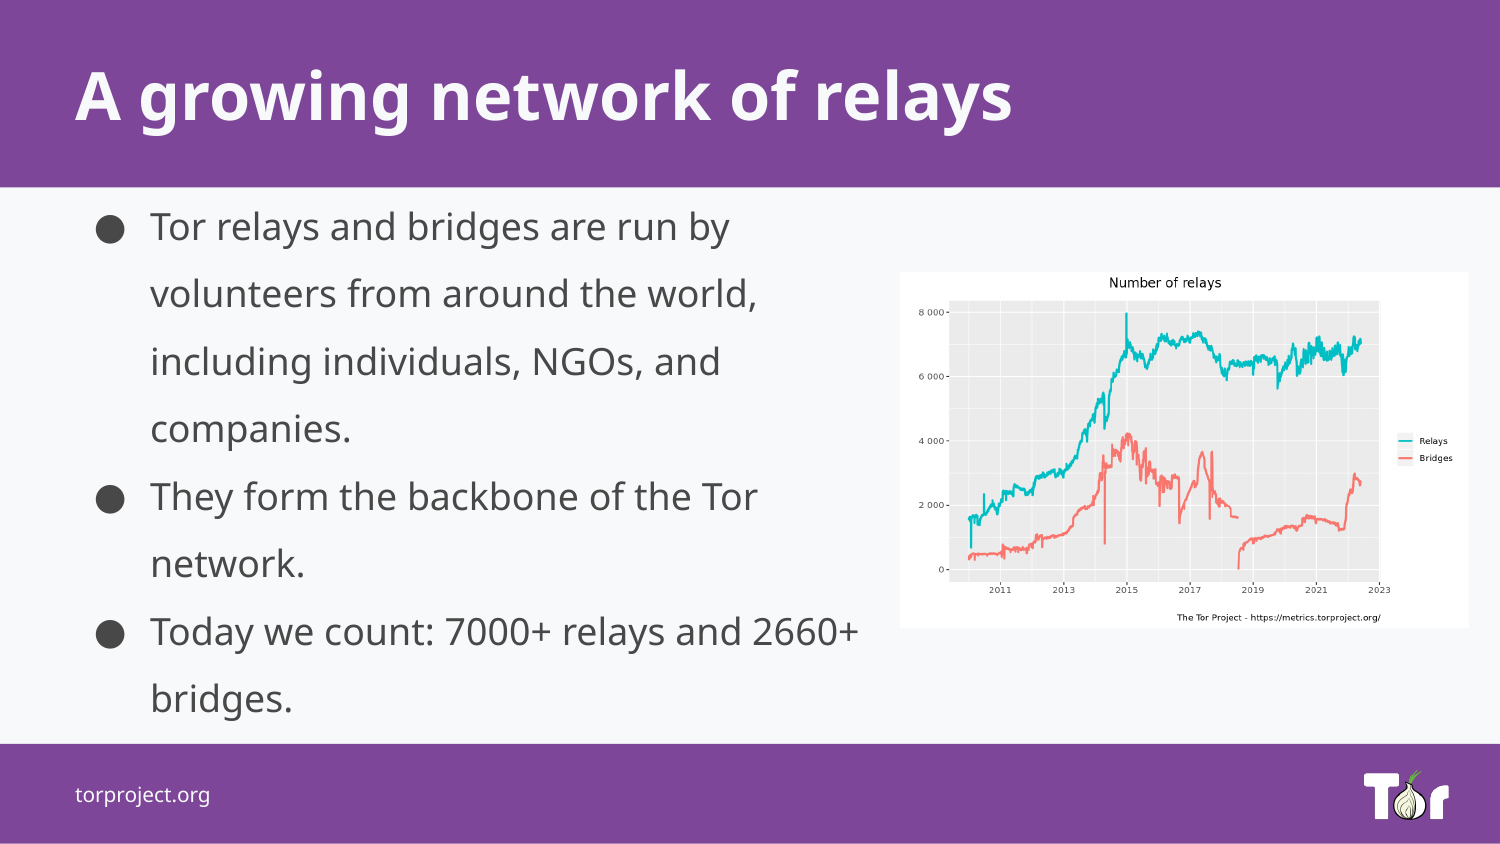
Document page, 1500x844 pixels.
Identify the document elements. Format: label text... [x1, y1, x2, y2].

title A growing network of relays [75, 46, 1436, 141]
picture [1364, 768, 1449, 820]
picture [900, 272, 1469, 628]
list Tor relays and bridges are run by volunteers from around the world, including individuals, NGOs, and companies. They form the backbone of the Tor network. Today we count: 7000+ relays and 2660+ bridges. [75, 187, 888, 713]
